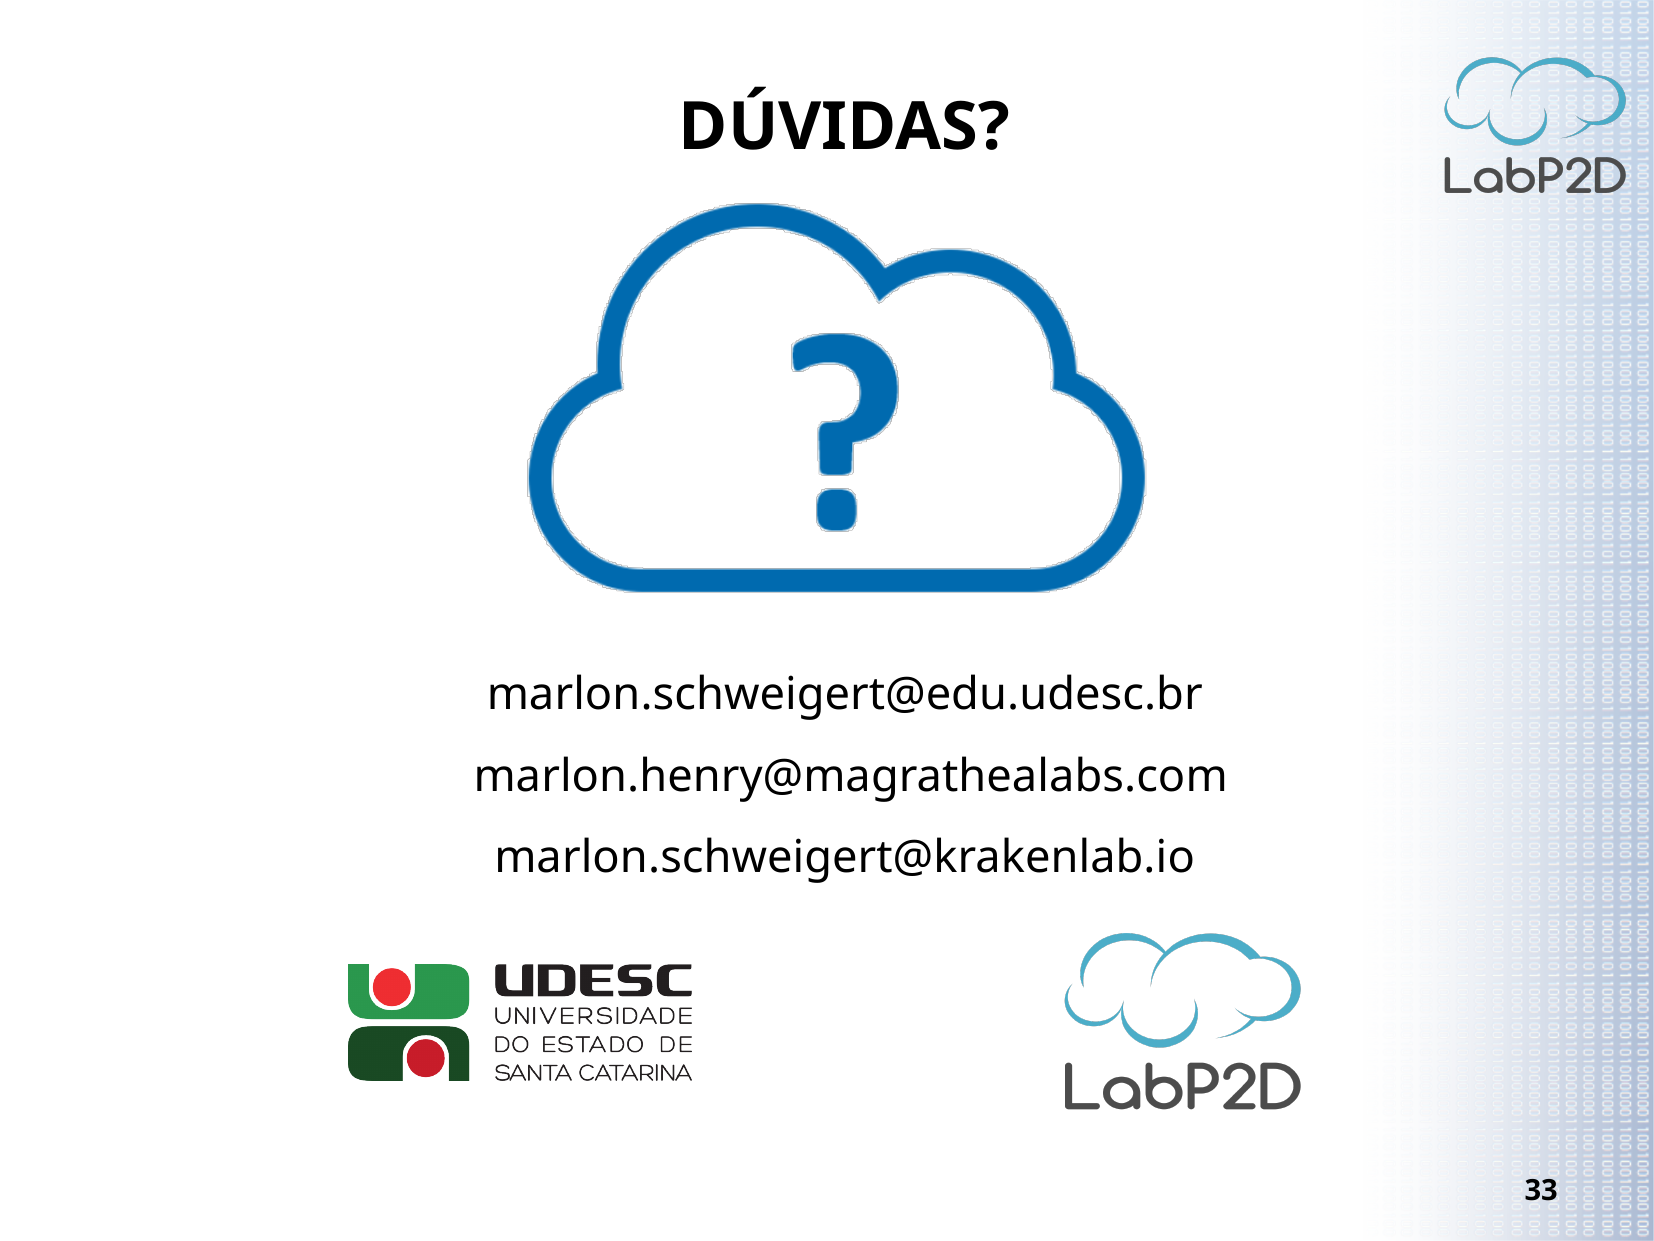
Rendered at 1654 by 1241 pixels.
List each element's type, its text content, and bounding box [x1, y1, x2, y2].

list marlon.schweigert@edu.udesc.br marlon.henry@magrathealabs.com marlon.schweigert@krakenlab.io [82, 661, 1571, 886]
picture [1051, 921, 1314, 1121]
picture [348, 964, 692, 1081]
picture [517, 200, 1158, 603]
picture [1360, 1, 1654, 1240]
title DÚVIDAS? [82, 19, 1571, 227]
